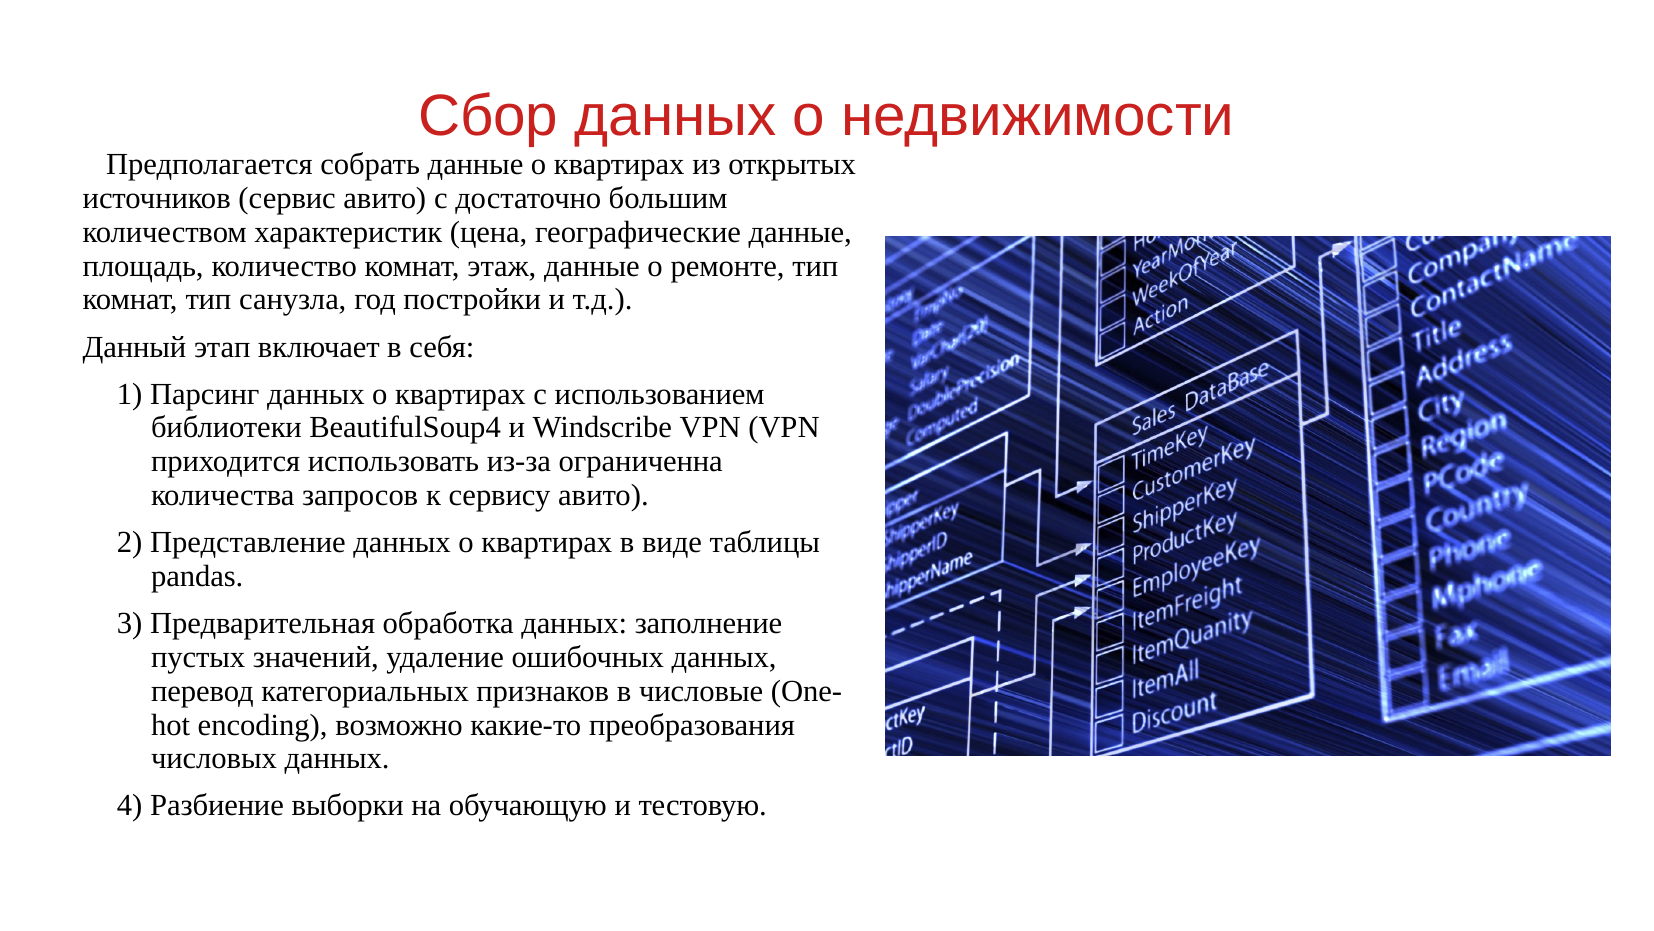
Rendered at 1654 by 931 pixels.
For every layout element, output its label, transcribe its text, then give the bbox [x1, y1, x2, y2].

picture [885, 236, 1611, 756]
list Предполагается собрать данные о квартирах из открытых источников (сервис авито) с достаточно большим количеством характеристик (цена, географические данные, площадь, количество комнат, этаж, данные о ремонте, тип комнат, тип санузла, год постройки и т.д.). Данный этап включает в себя: 1) Парсинг данных о квартирах с использованием библиотеки BeautifulSoup4 и Windscribe VPN (VPN приходится использовать из-за ограниченна количества запросов к сервису авито). 2) Представление данных о квартирах в виде таблицы pandas. 3) Предварительная обработка данных: заполнение пустых значений, удаление ошибочных данных, перевод категориальных признаков в числовые (One-hot encoding), возможно какие-то преобразования числовых данных. 4) Разбиение выборки на обучающую и тестовую. [82, 147, 857, 857]
title Сбор данных о недвижимости [82, 37, 1571, 193]
